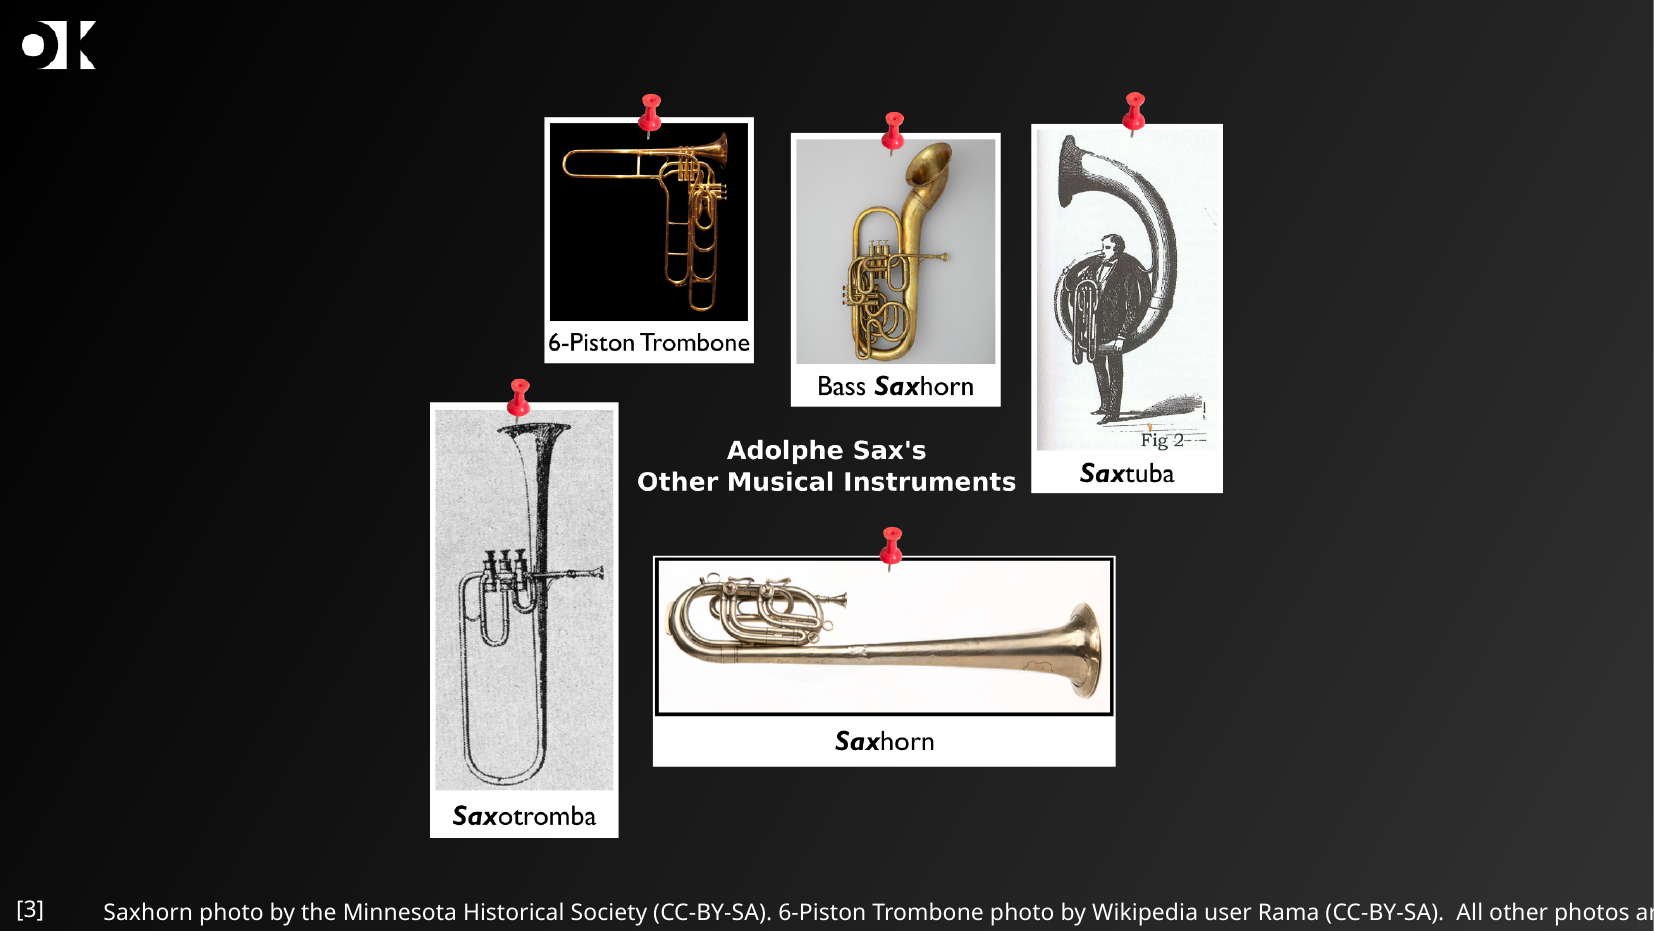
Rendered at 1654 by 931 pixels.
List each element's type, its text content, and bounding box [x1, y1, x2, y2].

text_box [3] [1, 885, 58, 928]
text_box Saxhorn photo by the Minnesota Historical Society (CC-BY-SA). 6-Piston Trombone photo by Wikipedia user Rama (CC-BY-SA). All other photos are public domain. [88, 888, 1654, 931]
picture [0, 0, 1654, 931]
